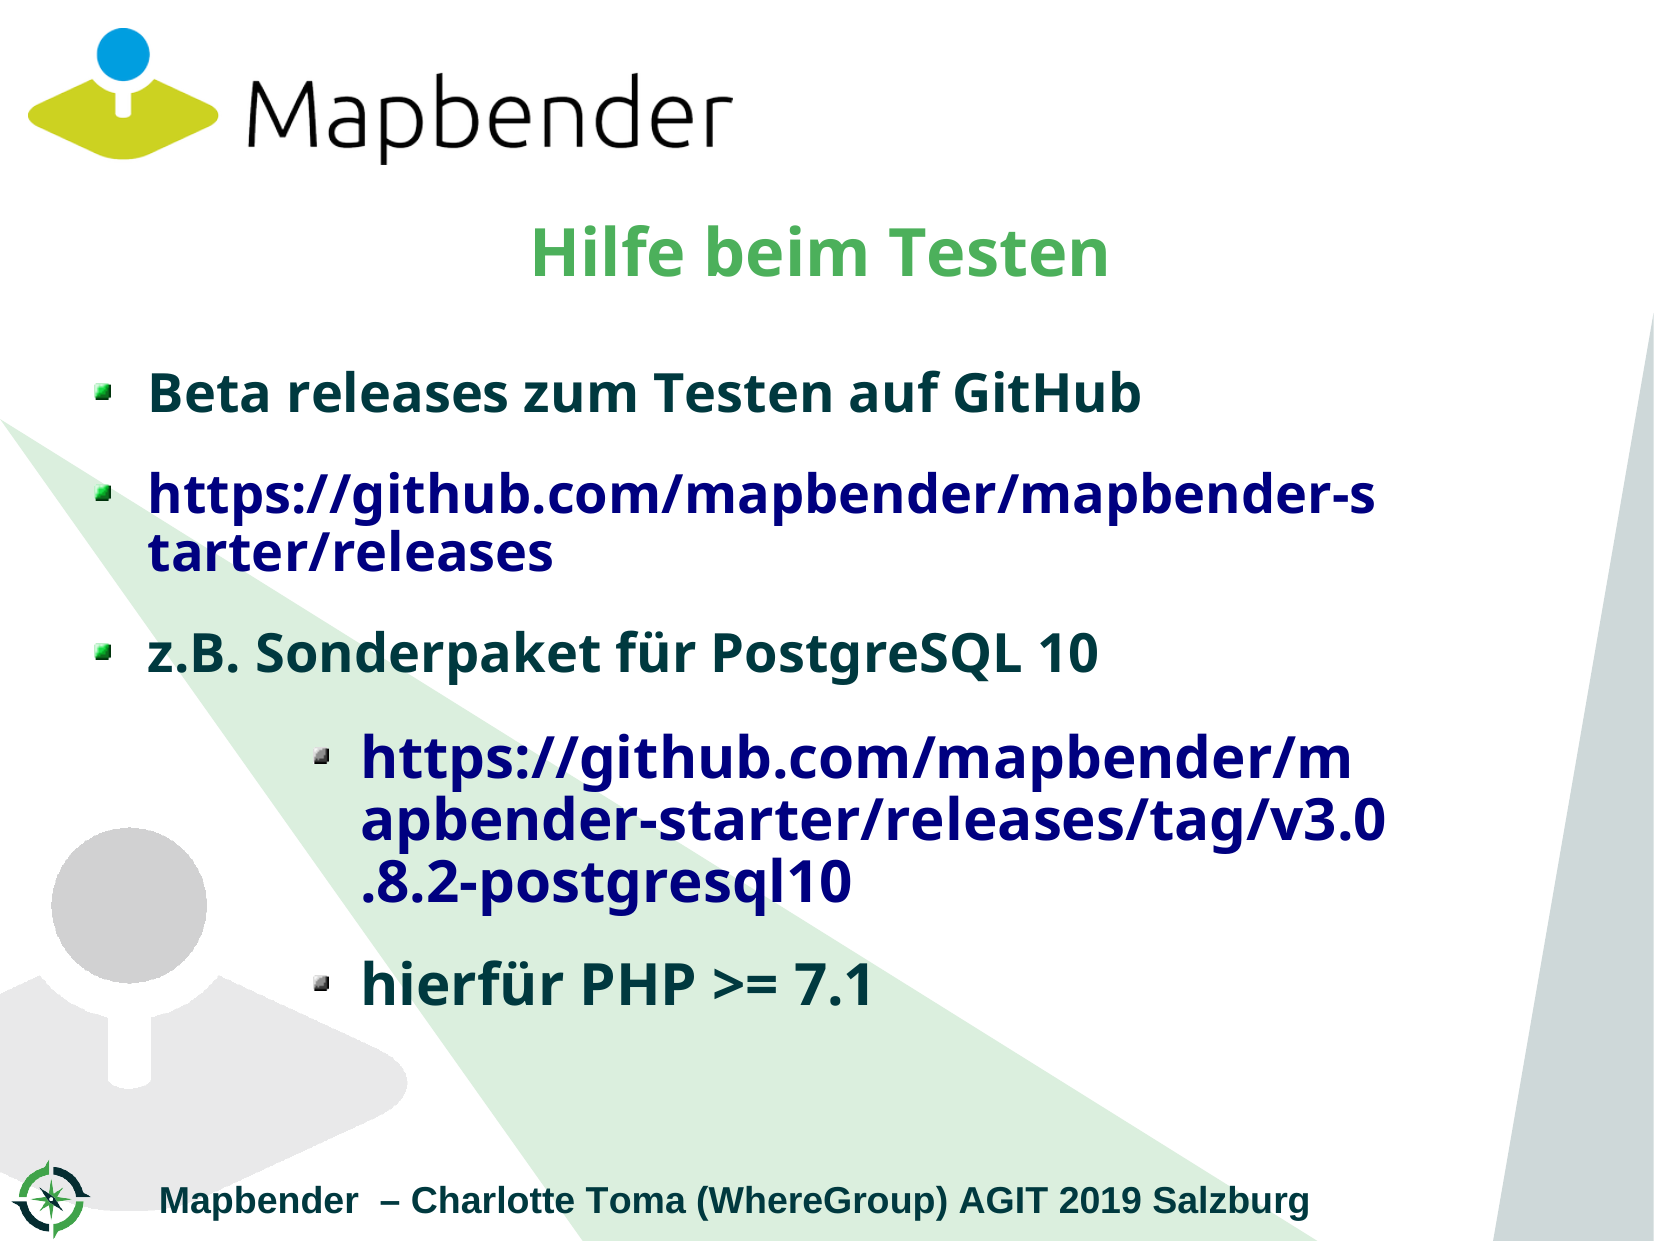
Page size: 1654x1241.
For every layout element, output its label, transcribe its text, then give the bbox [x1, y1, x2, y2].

title Hilfe beim Testen [76, 177, 1565, 325]
list Beta releases zum Testen auf GitHub https://github.com/mapbender/mapbender-starter/releases z.B. Sonderpaket für PostgreSQL 10 https://github.com/mapbender/mapbender-starter/releases/tag/v3.0.8.2-postgresql10 hierfür PHP >= 7.1 [76, 354, 1388, 1173]
picture [28, 28, 733, 165]
picture [10, 1158, 92, 1240]
